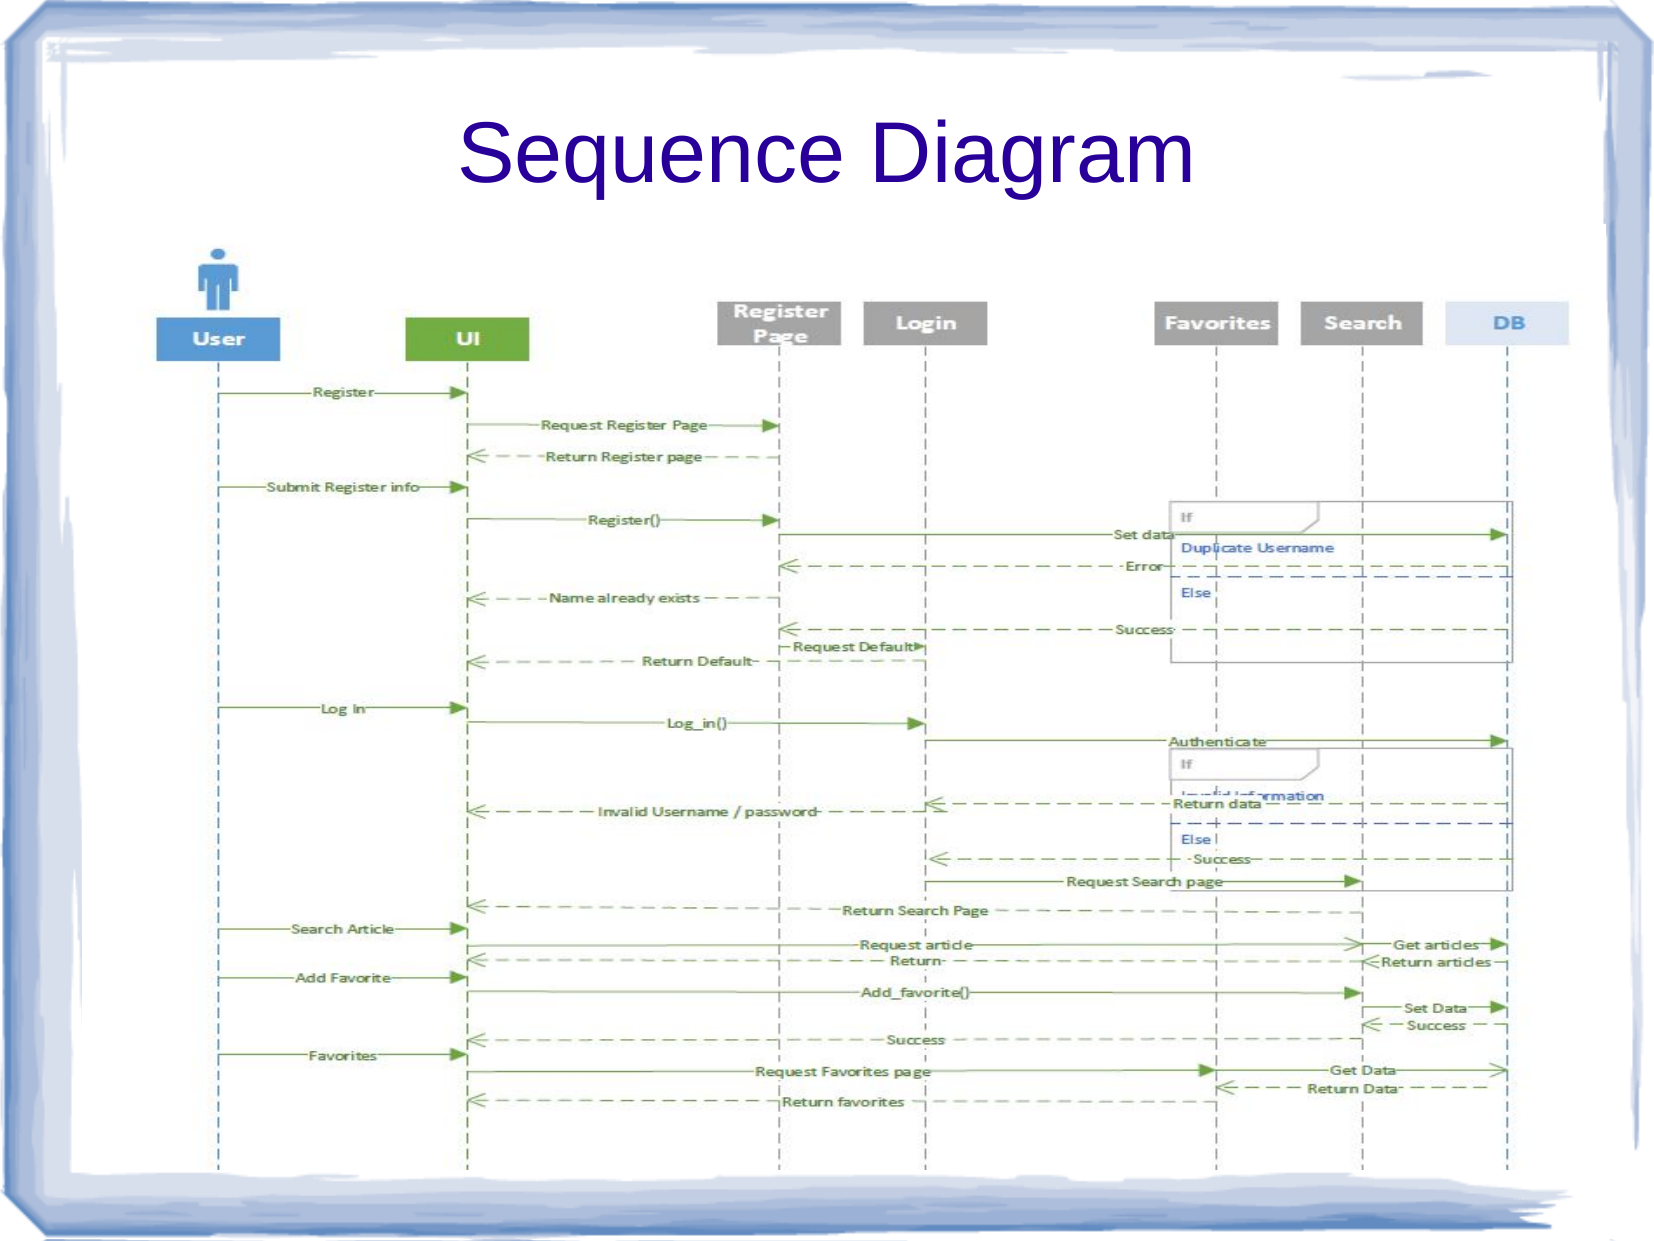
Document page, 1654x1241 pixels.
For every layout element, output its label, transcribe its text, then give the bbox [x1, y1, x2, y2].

picture [0, 0, 1654, 1241]
title Sequence Diagram [82, 49, 1571, 224]
